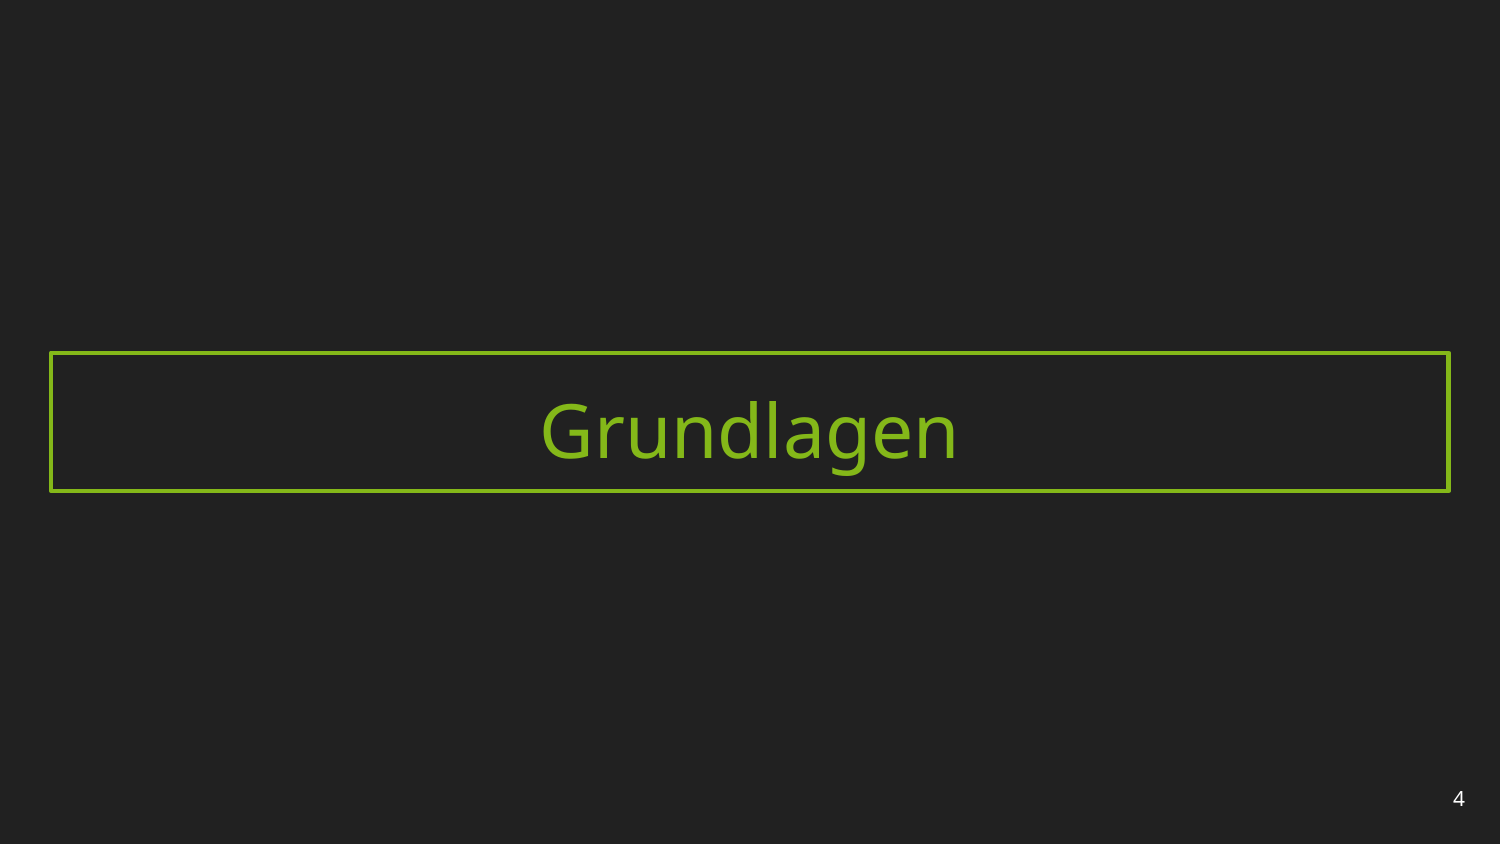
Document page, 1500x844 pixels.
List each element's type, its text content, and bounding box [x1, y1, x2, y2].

slide_number <number> [1389, 764, 1480, 830]
title Grundlagen [51, 352, 1449, 491]
